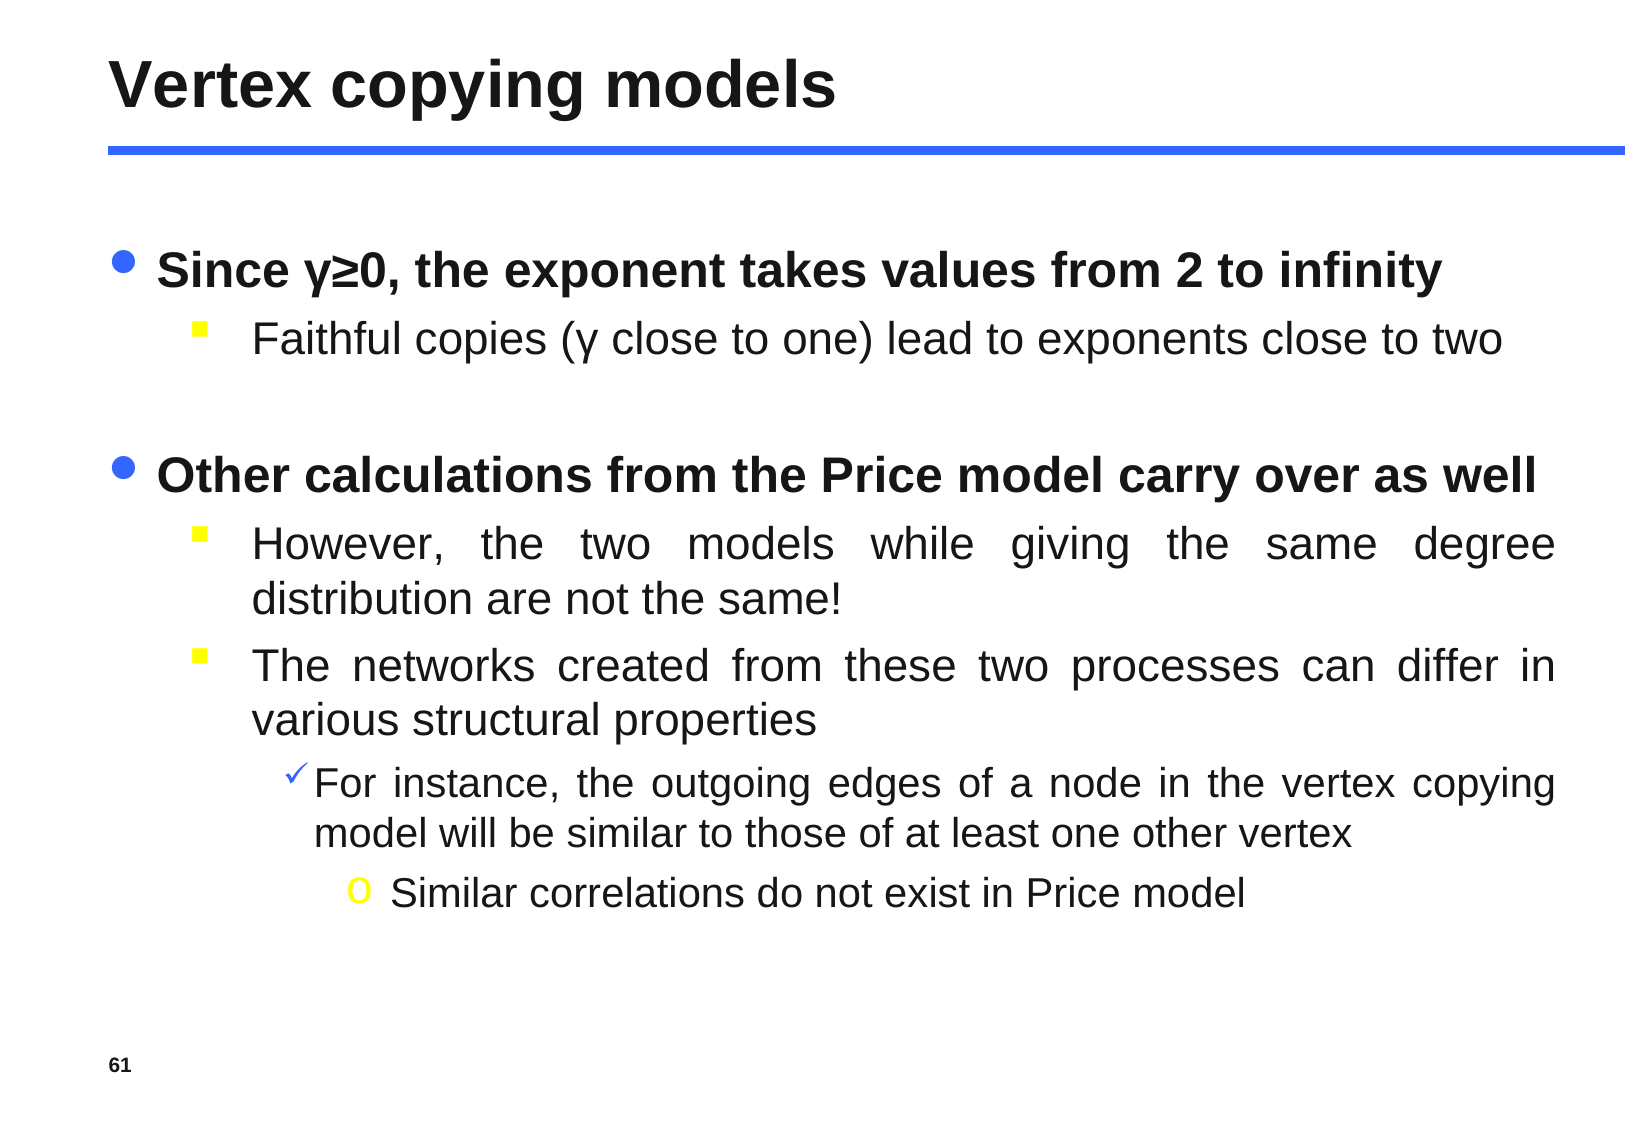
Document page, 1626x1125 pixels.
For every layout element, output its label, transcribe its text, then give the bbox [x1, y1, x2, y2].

text_box <number> [108, 1051, 188, 1077]
list Since γ≥0, the exponent takes values from 2 to infinity Faithful copies (γ close to one) lead to exponents close to two Other calculations from the Price model carry over as well However, the two models while giving the same degree distribution are not the same! The networks created from these two processes can differ in various structural properties For instance, the outgoing edges of a node in the vertex copying model will be similar to those of at least one other vertex Similar correlations do not exist in Price model [108, 237, 1558, 975]
title Vertex copying models [108, 30, 1558, 131]
